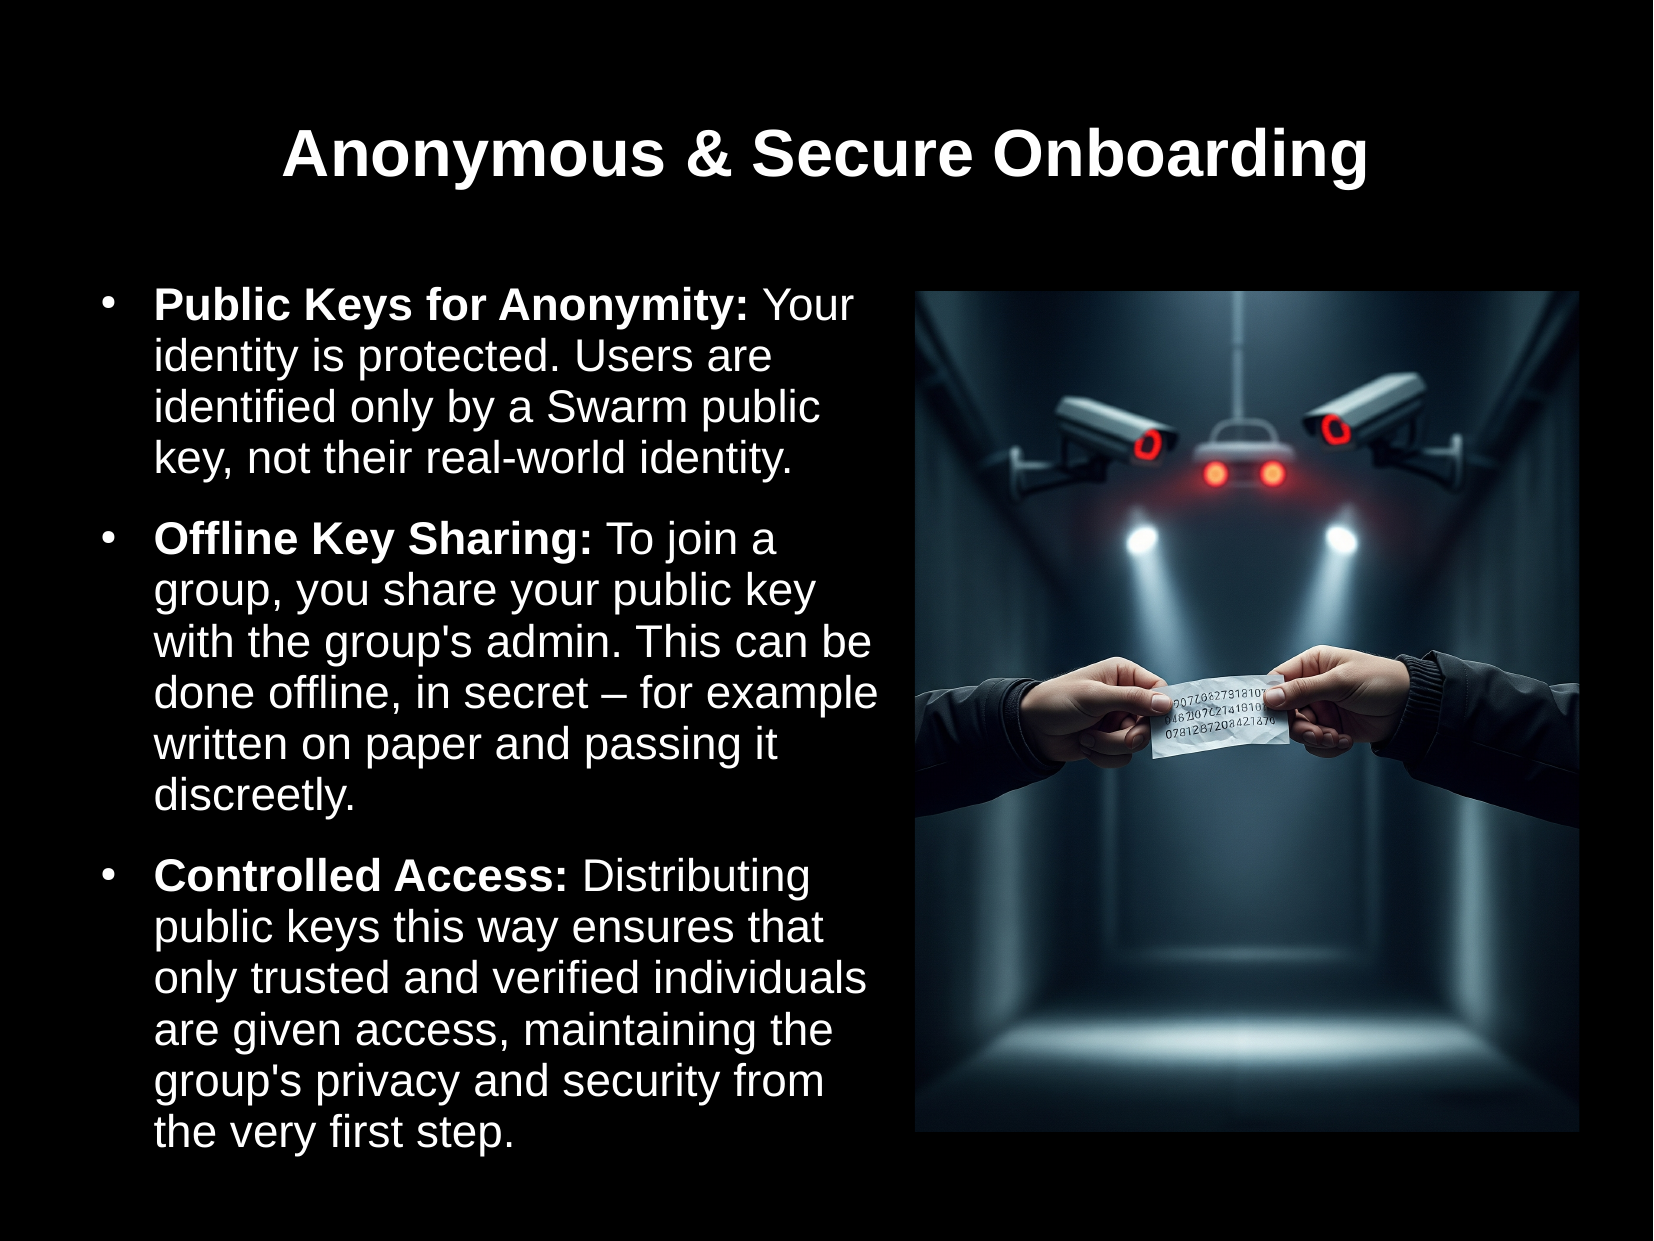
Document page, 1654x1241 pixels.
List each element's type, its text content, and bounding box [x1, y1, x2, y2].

list Public Keys for Anonymity: Your identity is protected. Users are identified only by a Swarm public key, not their real-world identity. Offline Key Sharing: To join a group, you share your public key with the group's admin. This can be done offline, in secret – for example written on paper and passing it discreetly. Controlled Access: Distributing public keys this way ensures that only trusted and verified individuals are given access, maintaining the group's privacy and security from the very first step. [82, 278, 901, 1231]
title Anonymous & Secure Onboarding [82, 57, 1571, 249]
picture [914, 291, 1580, 1132]
